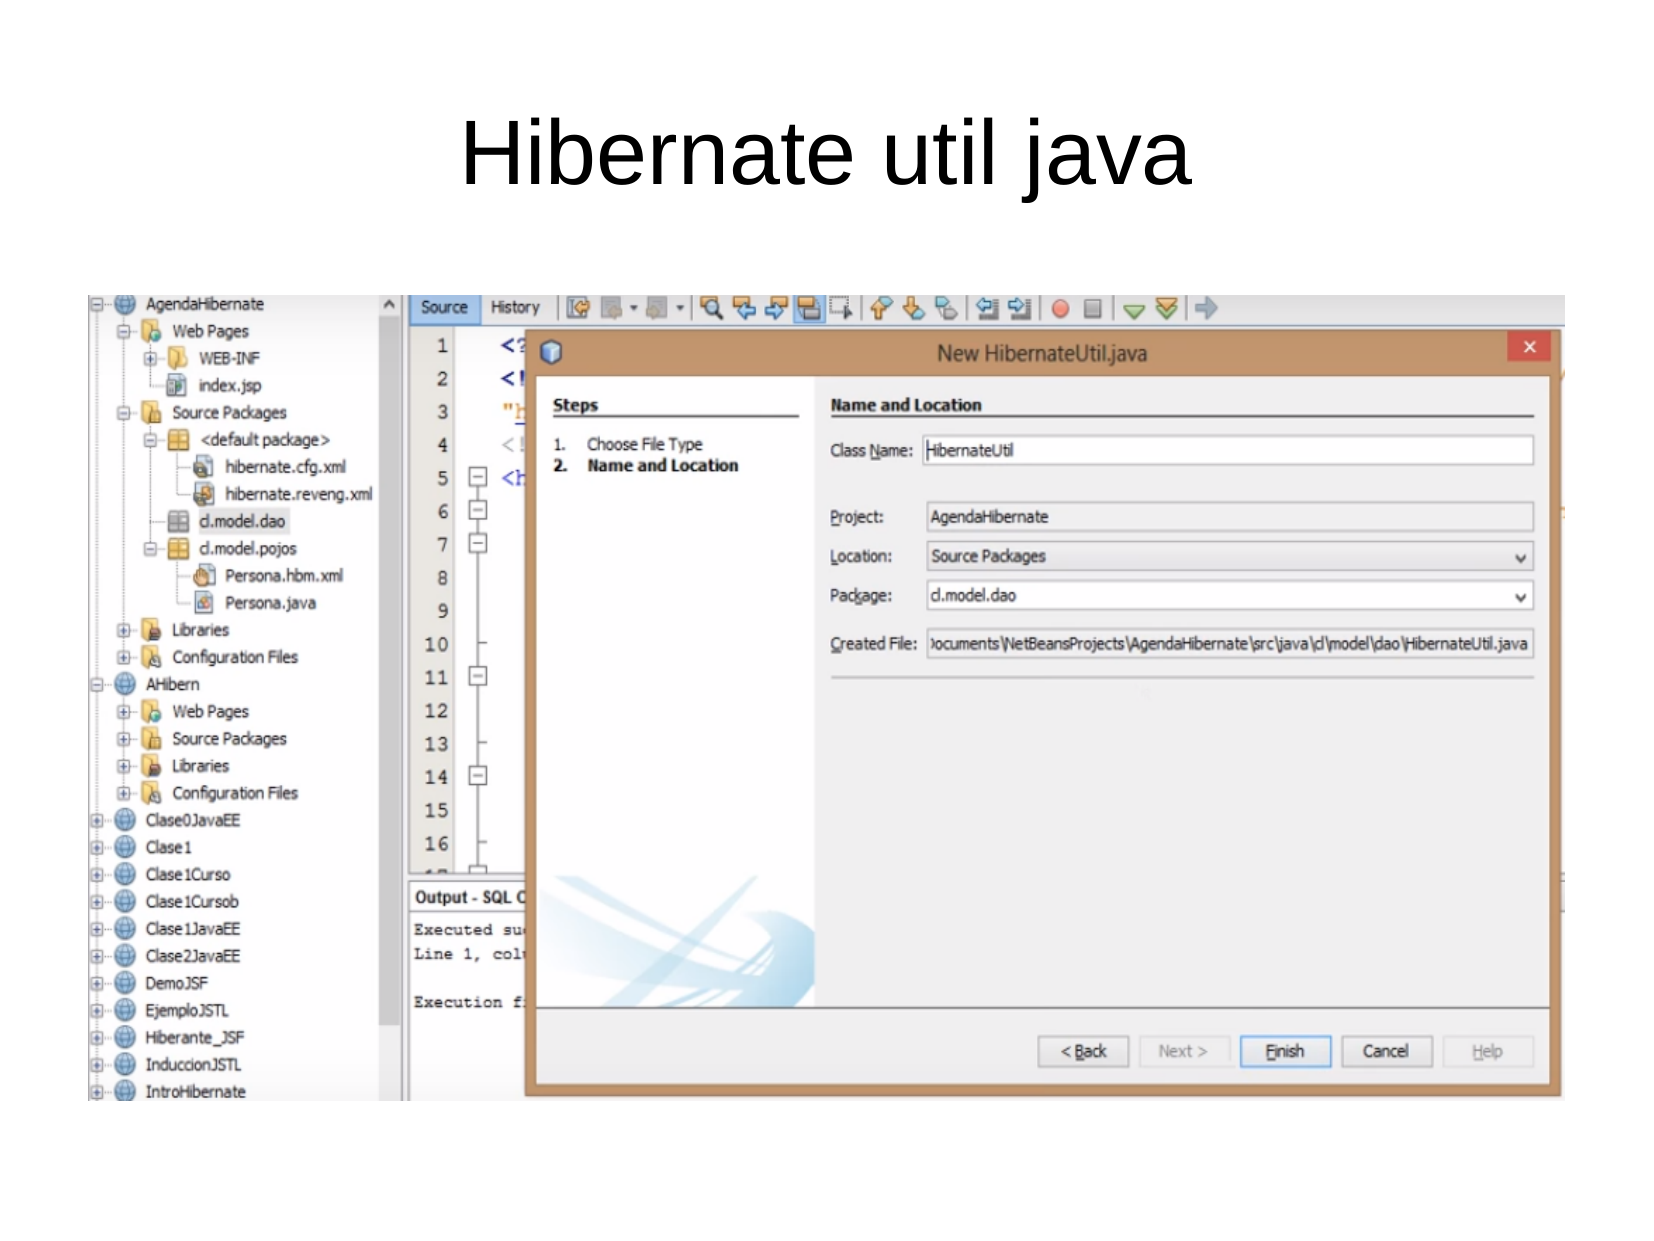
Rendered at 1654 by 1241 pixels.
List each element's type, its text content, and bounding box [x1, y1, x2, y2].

title Hibernate util java [82, 49, 1571, 257]
picture [88, 295, 1565, 1101]
